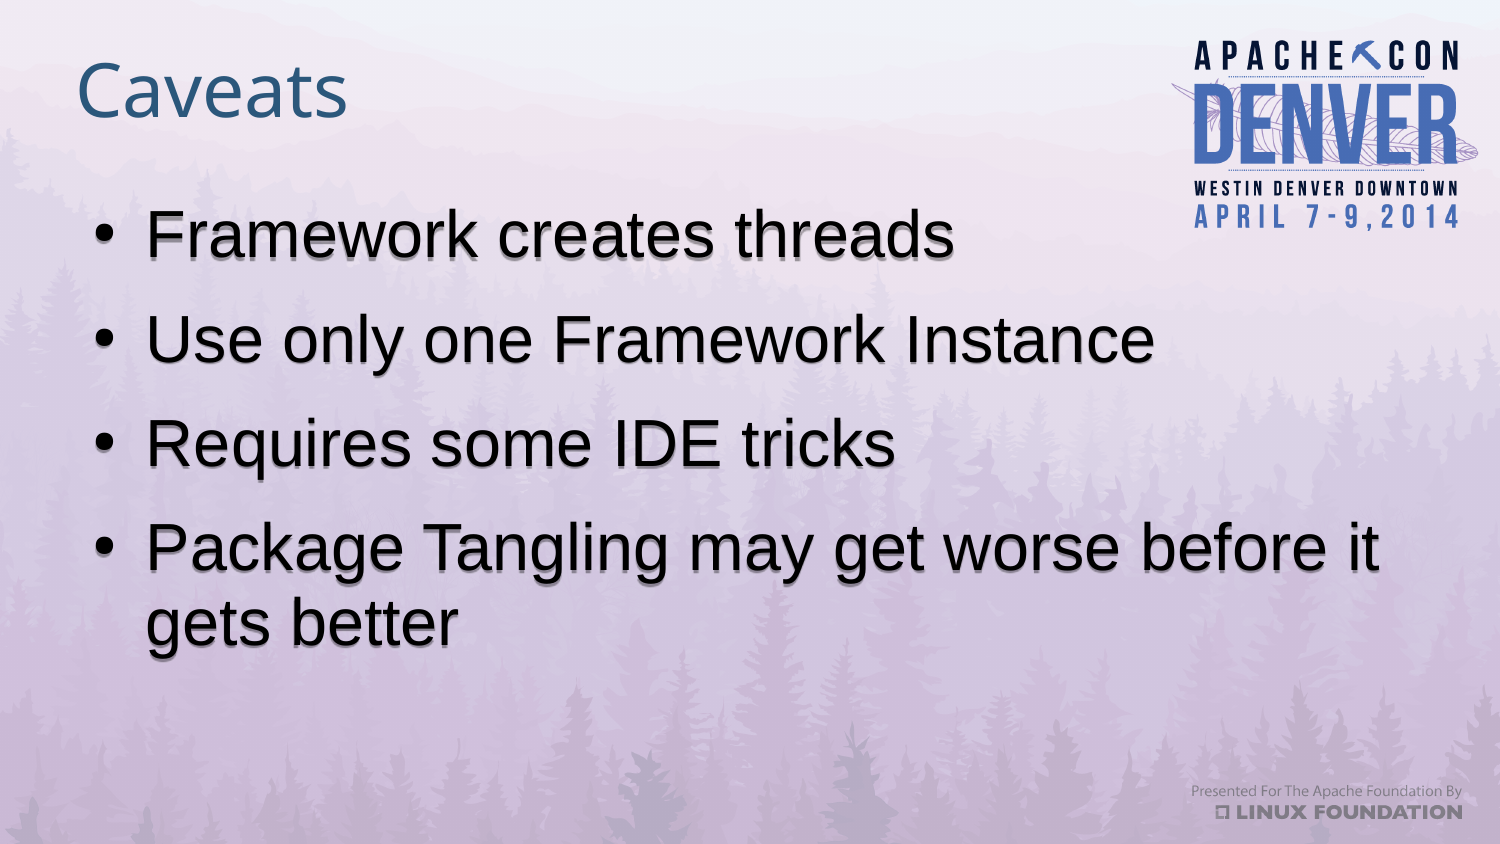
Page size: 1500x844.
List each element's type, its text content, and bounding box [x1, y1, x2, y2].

text_box Caveats [60, 35, 1111, 136]
picture [0, 0, 1500, 844]
list Framework creates threads Use only one Framework Instance Requires some IDE tricks Package Tangling may get worse before it gets better [75, 197, 1425, 755]
